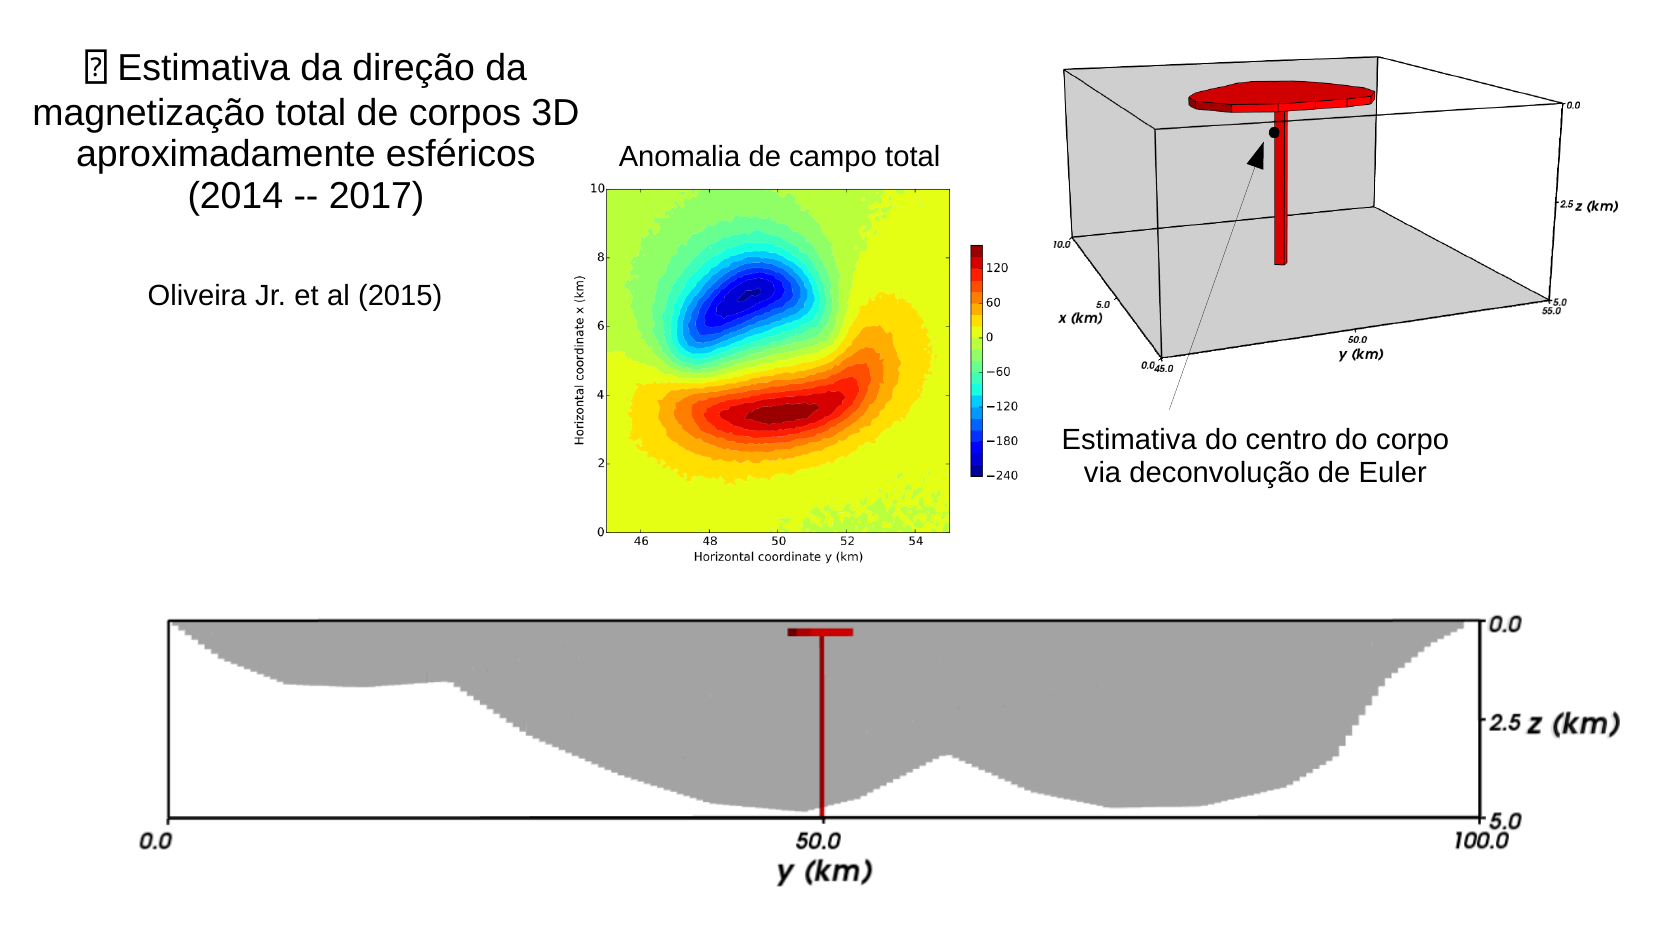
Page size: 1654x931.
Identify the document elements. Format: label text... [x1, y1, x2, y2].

picture [1030, 26, 1619, 390]
text_box Oliveira Jr. et al (2015) [47, 271, 544, 320]
text_box Estimativa do centro do corpo via deconvolução de Euler [1046, 415, 1465, 497]
text_box Anomalia de campo total [603, 132, 956, 180]
picture [568, 177, 1022, 569]
picture [95, 584, 1625, 912]
text_box ⍰ Estimativa da direção da magnetização total de corpos 3D aproximadamente esféricos (2014 -- 2017) [17, 32, 603, 258]
